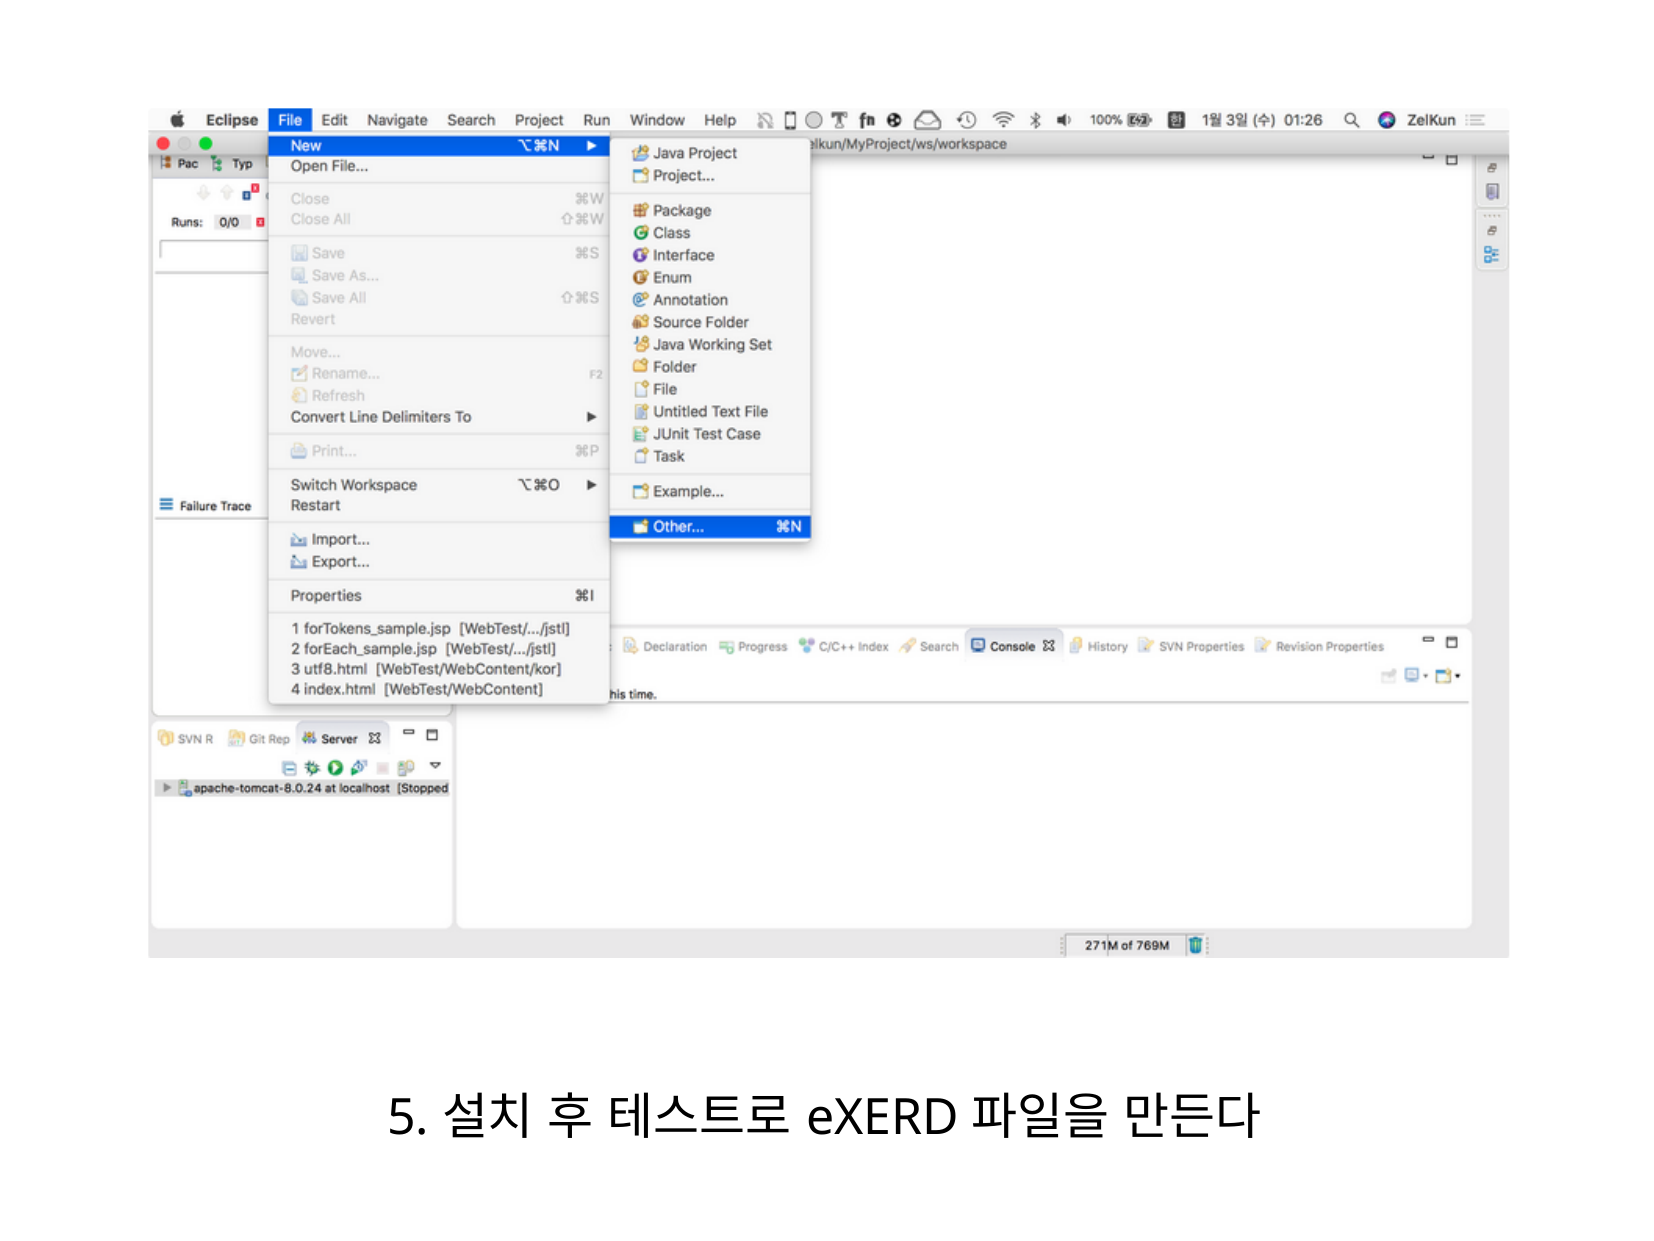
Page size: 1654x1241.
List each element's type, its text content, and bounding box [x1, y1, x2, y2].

picture [147, 107, 1511, 958]
title 5. 설치 후 테스트로 eXERD 파일을 만든다 [80, 1005, 1569, 1222]
